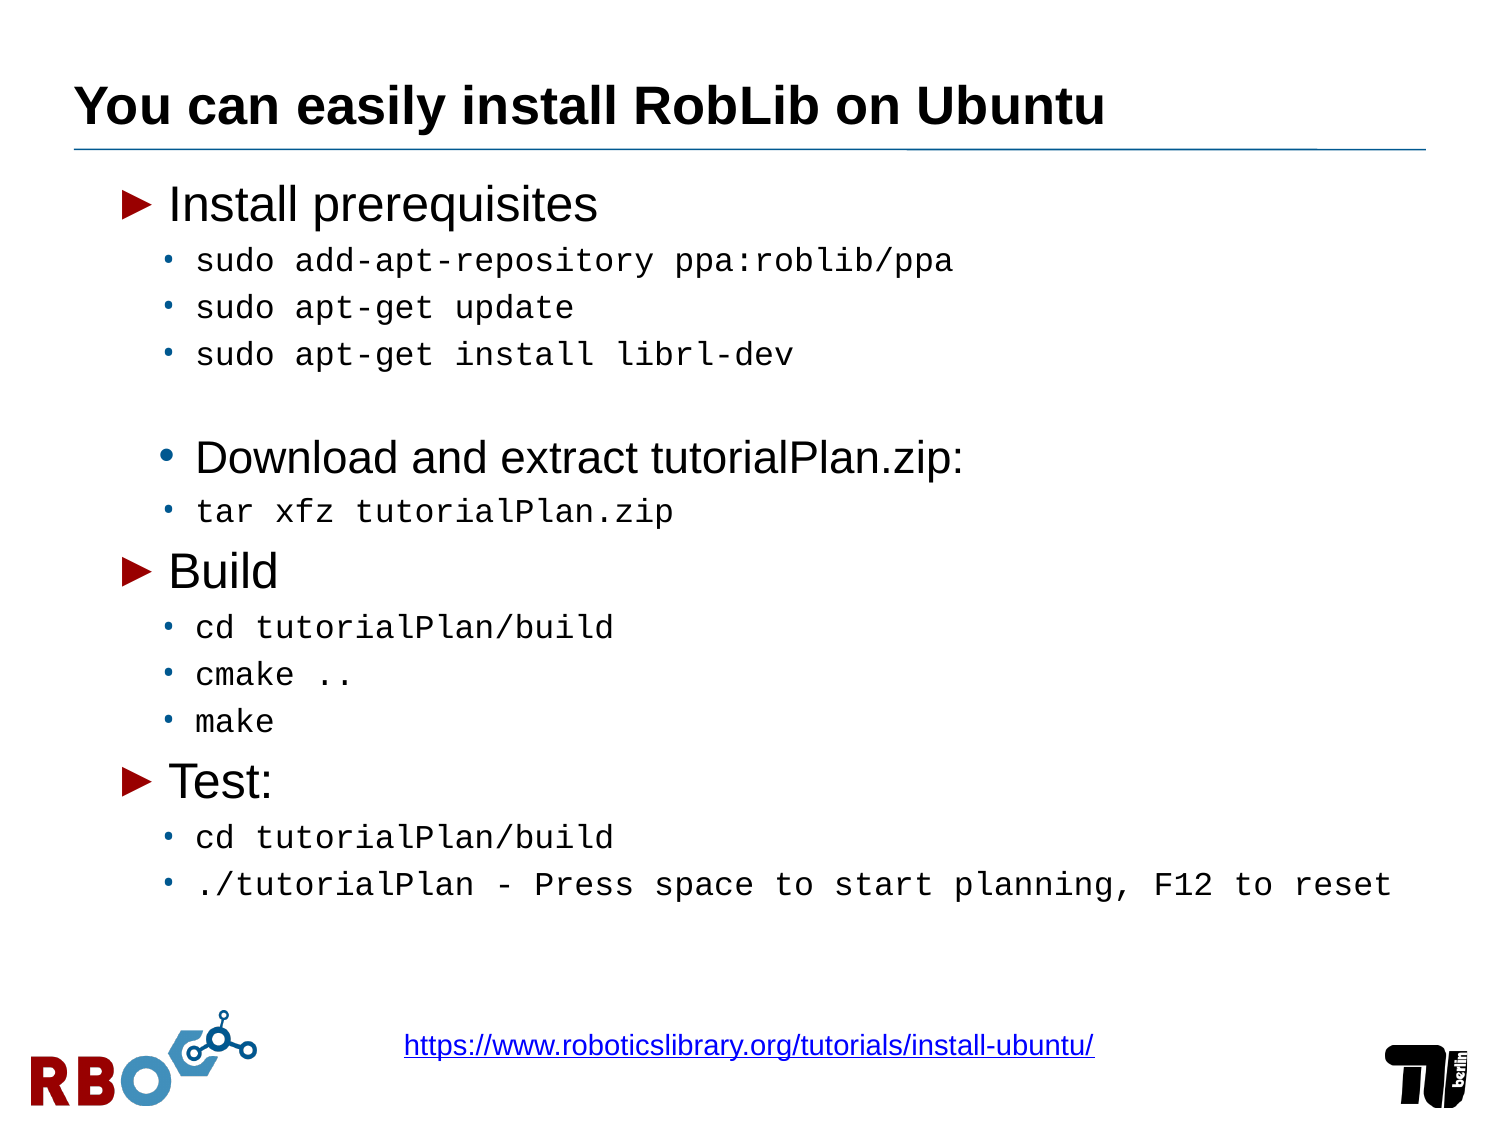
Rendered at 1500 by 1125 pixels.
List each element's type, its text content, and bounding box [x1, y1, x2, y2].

picture [31, 1010, 257, 1106]
text_box https://www.roboticslibrary.org/tutorials/install-ubuntu/ [388, 1010, 1247, 1125]
list Install prerequisites sudo add-apt-repository ppa:roblib/ppa sudo apt-get update sudo apt-get install librl-dev Download and extract tutorialPlan.zip: tar xfz tutorialPlan.zip Build cd tutorialPlan/build cmake .. make Test: cd tutorialPlan/build ./tutorialPlan - Press space to start planning, F12 to reset [73, 171, 1424, 1045]
title You can easily install RobLib on Ubuntu [73, 70, 1424, 171]
picture [1377, 1045, 1468, 1108]
